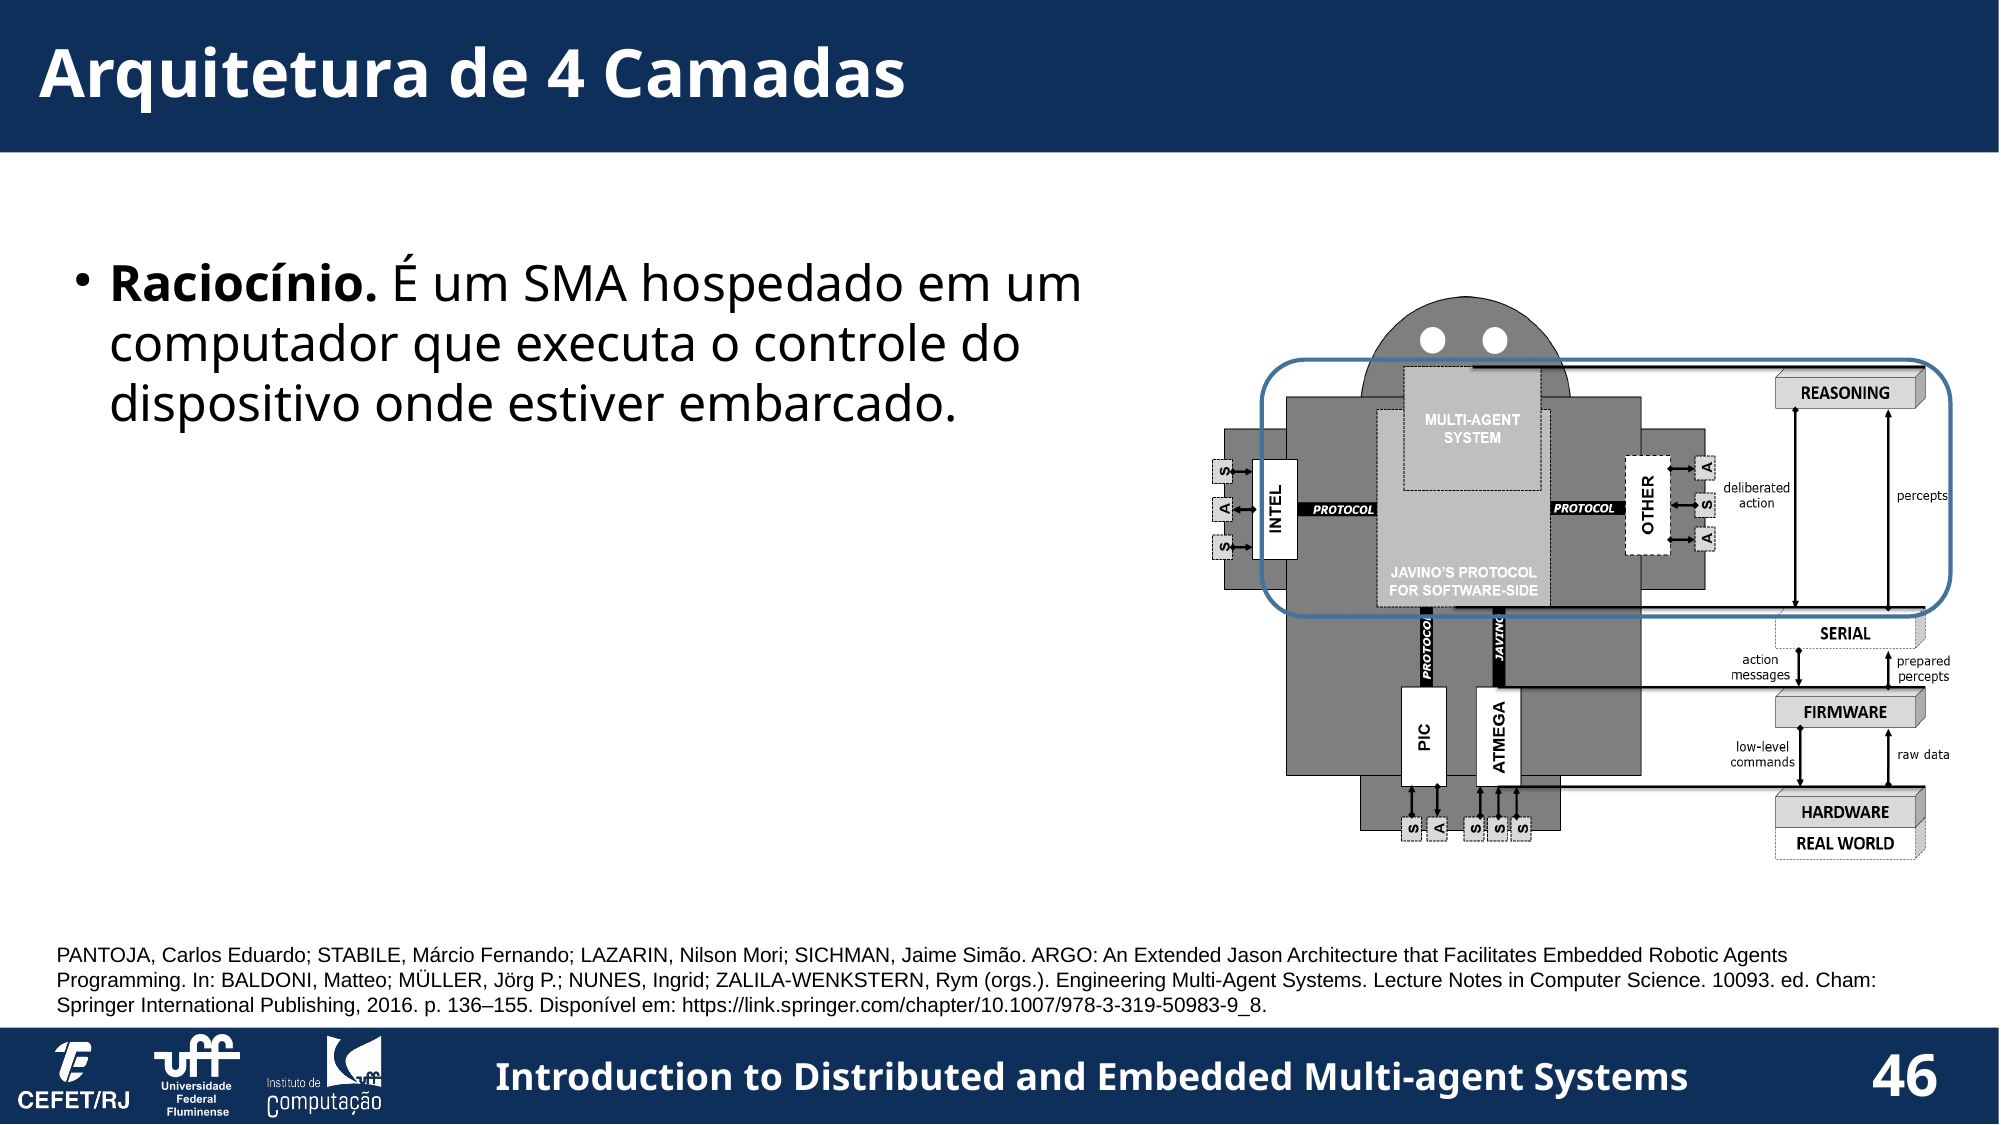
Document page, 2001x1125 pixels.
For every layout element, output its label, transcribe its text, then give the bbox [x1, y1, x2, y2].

picture [153, 1033, 241, 1121]
text_box PANTOJA, Carlos Eduardo; STABILE, Márcio Fernando; LAZARIN, Nilson Mori; SICHMAN, Jaime Simão. ARGO: An Extended Jason Architecture that Facilitates Embedded Robotic Agents Programming. In: BALDONI, Matteo; MÜLLER, Jörg P.; NUNES, Ingrid; ZALILA-WENKSTERN, Rym (orgs.). Engineering Multi-Agent Systems. Lecture Notes in Computer Science. 10093. ed. Cham: Springer International Publishing, 2016. p. 136–155. Disponível em: https://link.springer.com/chapter/10.1007/978-3-319-50983-9_8. [41, 934, 1937, 1025]
picture [18, 1021, 129, 1125]
picture [1211, 296, 1967, 867]
text_box Arquitetura de 4 Camadas [25, 23, 1998, 116]
picture [265, 1033, 383, 1118]
text_box Raciocínio. É um SMA hospedado em um computador que executa o controle do dispositivo onde estiver embarcado. [59, 243, 1170, 439]
